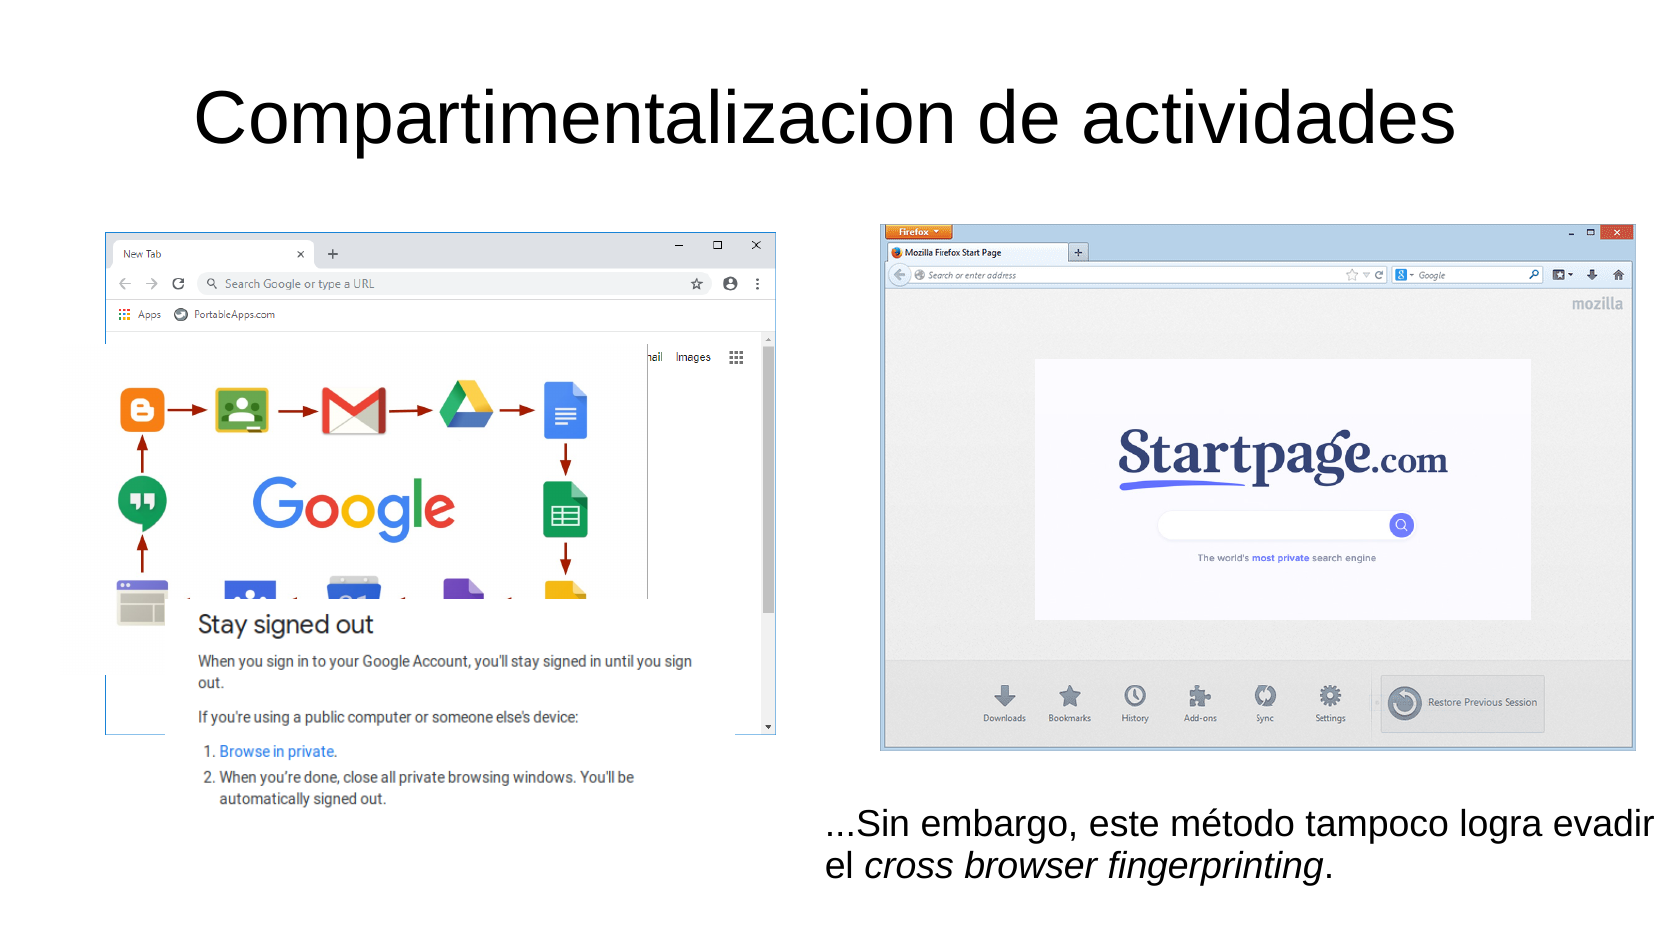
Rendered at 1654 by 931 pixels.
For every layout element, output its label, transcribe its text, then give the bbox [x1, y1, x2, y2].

picture [880, 224, 1636, 751]
text_box ...Sin embargo, este método tampoco logra evadir el cross browser fingerprinting. [810, 795, 1654, 894]
picture [60, 232, 776, 830]
text_box Compartimentalizacion de actividades [82, 37, 1569, 191]
